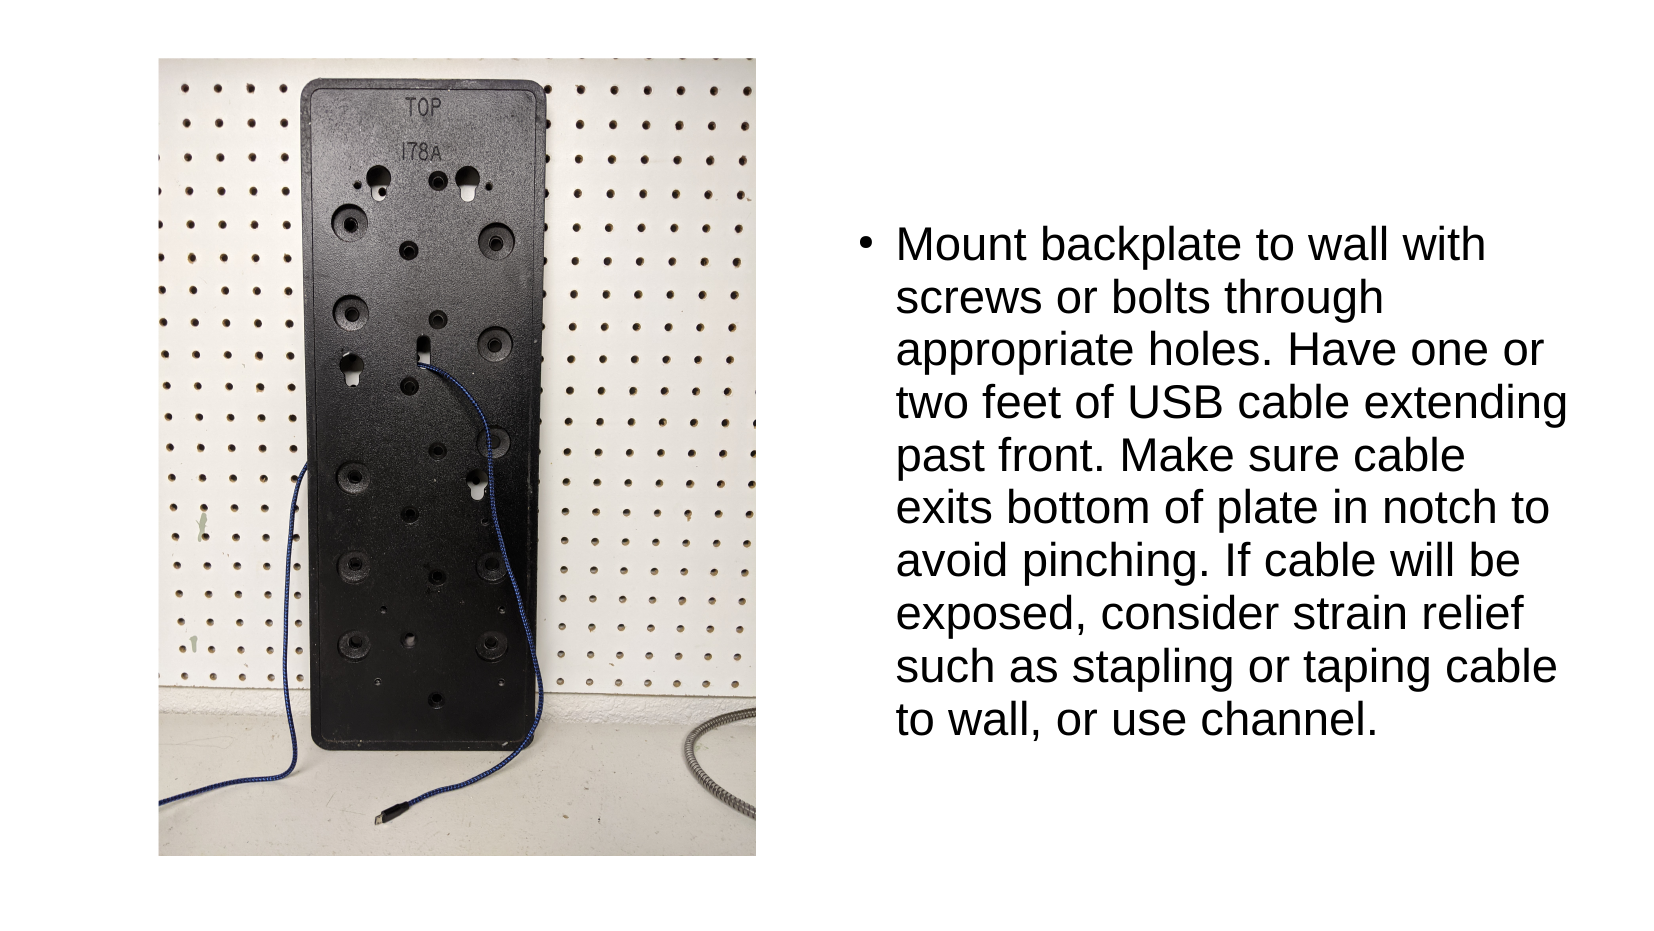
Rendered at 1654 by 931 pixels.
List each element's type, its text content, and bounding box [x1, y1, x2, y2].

list Mount backplate to wall with screws or bolts through appropriate holes. Have one or two feet of USB cable extending past front. Make sure cable exits bottom of plate in notch to avoid pinching. If cable will be exposed, consider strain relief such as stapling or taping cable to wall, or use channel. [845, 217, 1572, 758]
picture [158, 59, 756, 856]
